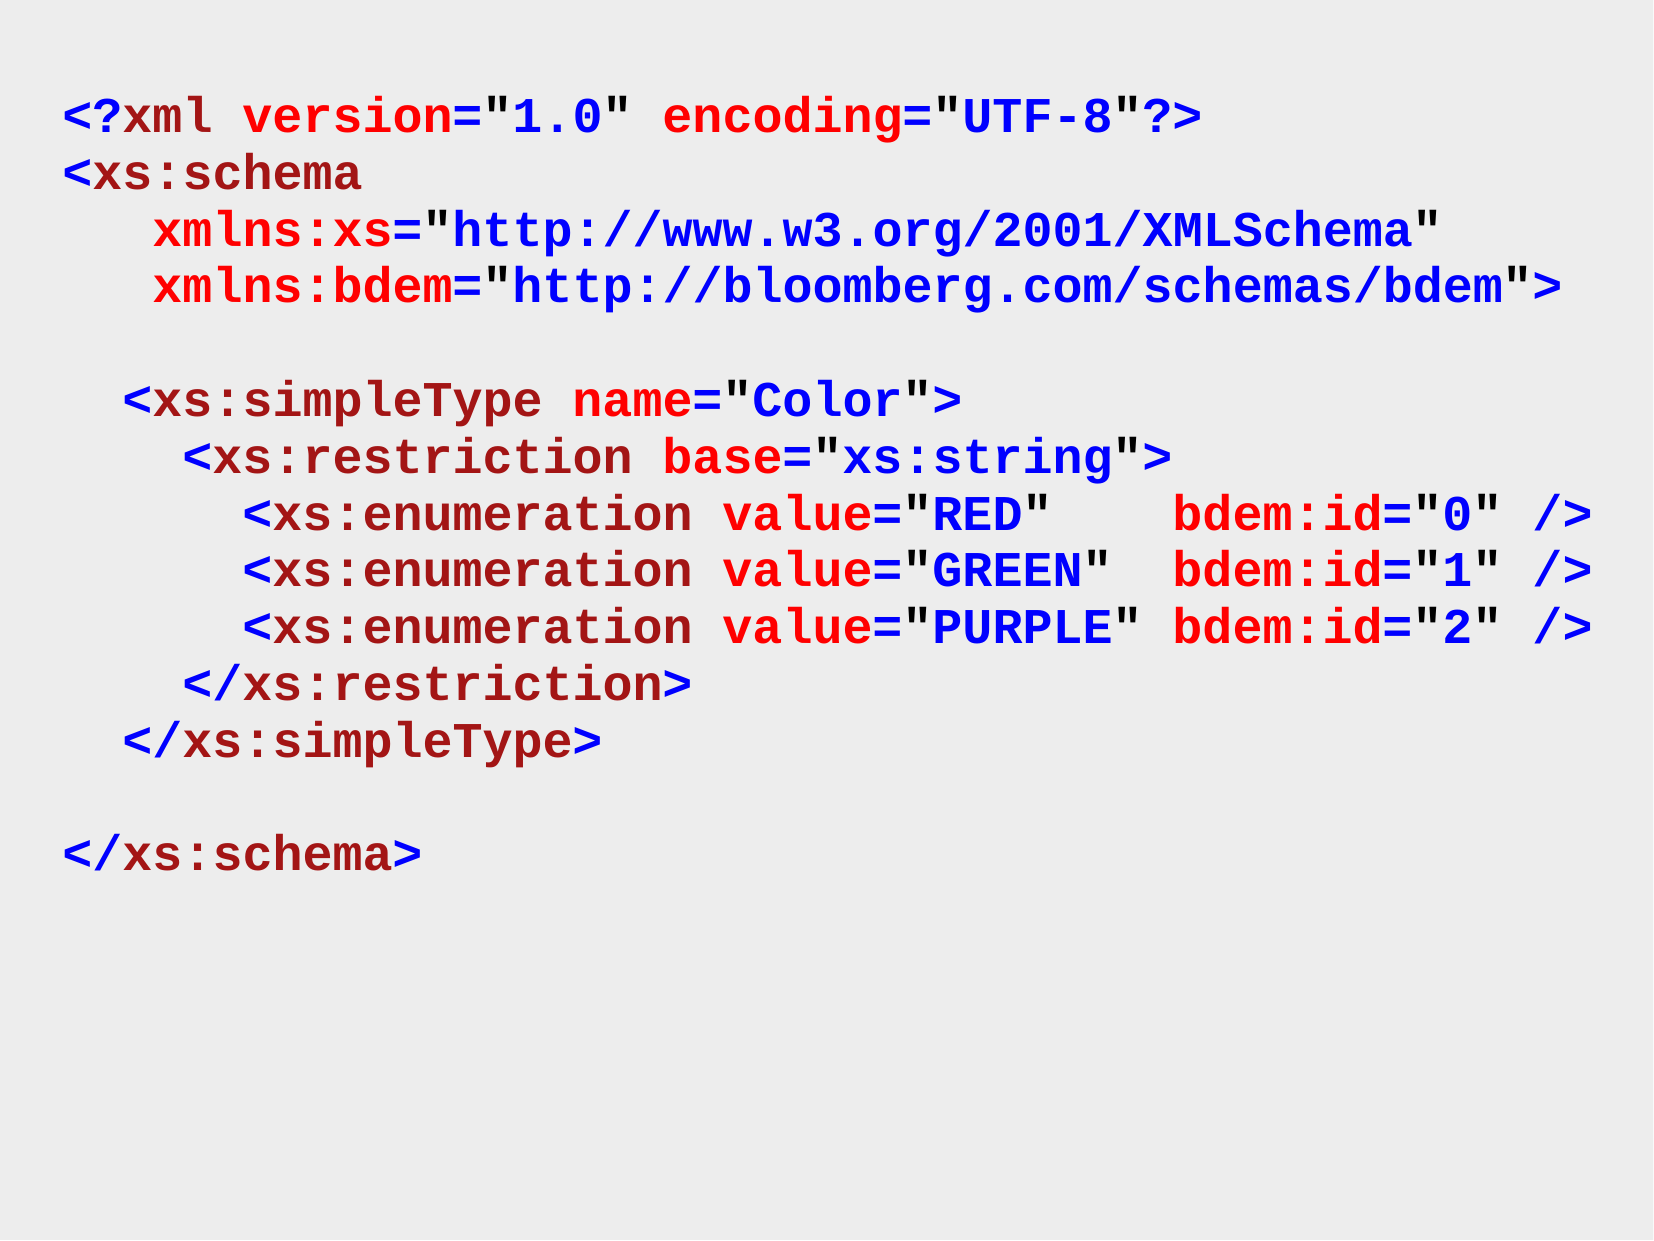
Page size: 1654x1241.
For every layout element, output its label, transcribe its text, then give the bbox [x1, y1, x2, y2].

text_box <?xml version="1.0" encoding="UTF-8"?> <xs:schema xmlns:xs="http://www.w3.org/2001/XMLSchema" xmlns:bdem="http://bloomberg.com/schemas/bdem"> <xs:simpleType name="Color"> <xs:restriction base="xs:string"> <xs:enumeration value="RED" bdem:id="0" /> <xs:enumeration value="GREEN" bdem:id="1" /> <xs:enumeration value="PURPLE" bdem:id="2" /> </xs:restriction> </xs:simpleType> </xs:schema> [47, 83, 1653, 893]
